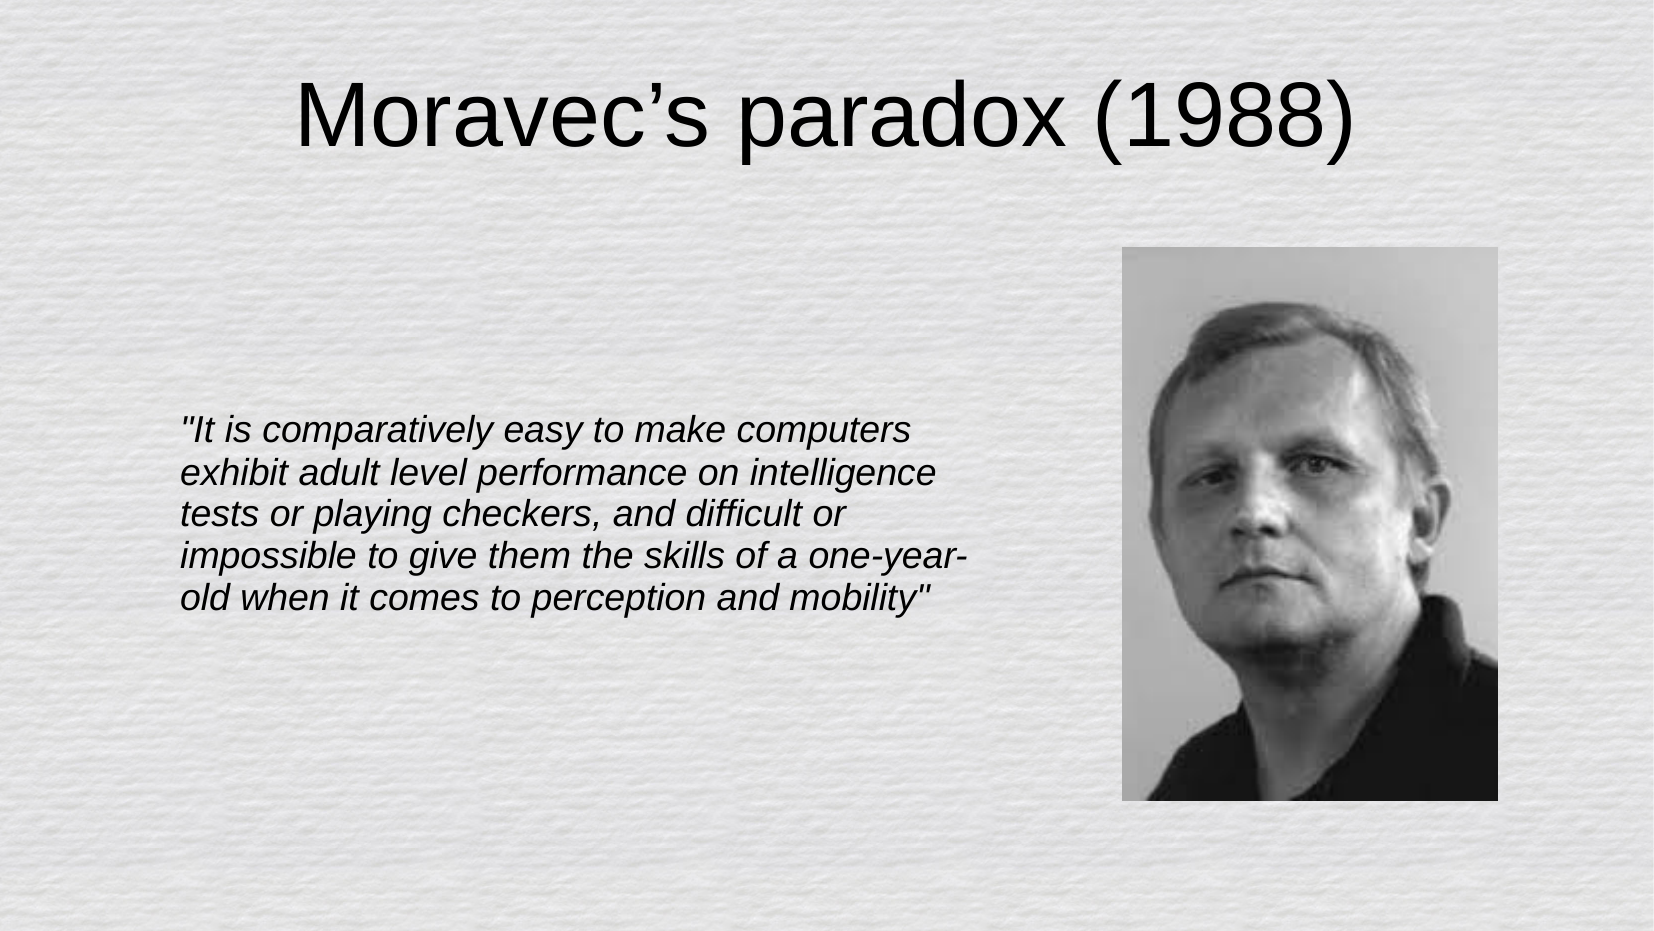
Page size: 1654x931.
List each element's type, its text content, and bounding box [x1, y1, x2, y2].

text_box "It is comparatively easy to make computers exhibit adult level performance on intelligence tests or playing checkers, and difficult or impossible to give them the skills of a one-year-old when it comes to perception and mobility" [94, 401, 1016, 627]
title Moravec’s paradox (1988) [82, 37, 1571, 193]
picture [0, 0, 1654, 931]
